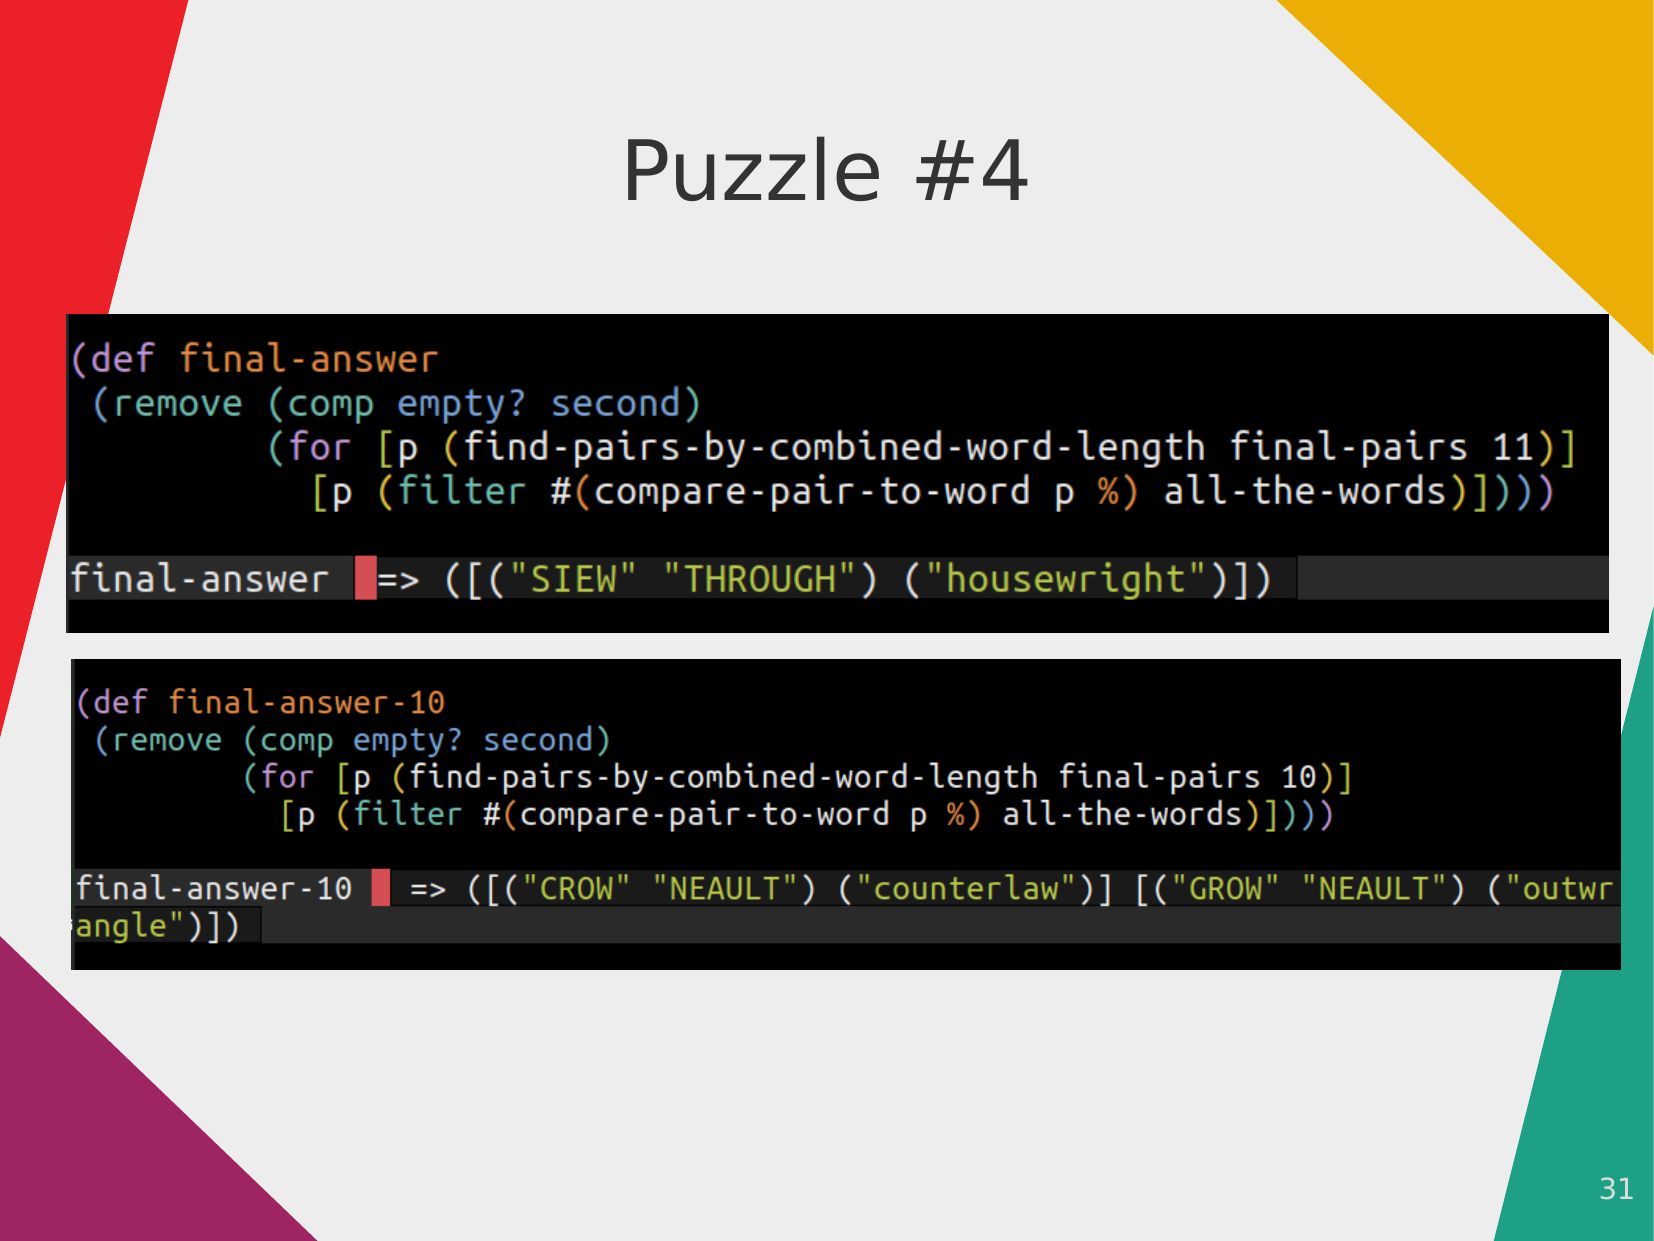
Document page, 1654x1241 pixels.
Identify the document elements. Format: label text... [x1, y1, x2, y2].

picture [71, 659, 1621, 970]
picture [66, 314, 1609, 633]
title Puzzle #4 [114, 73, 1539, 271]
